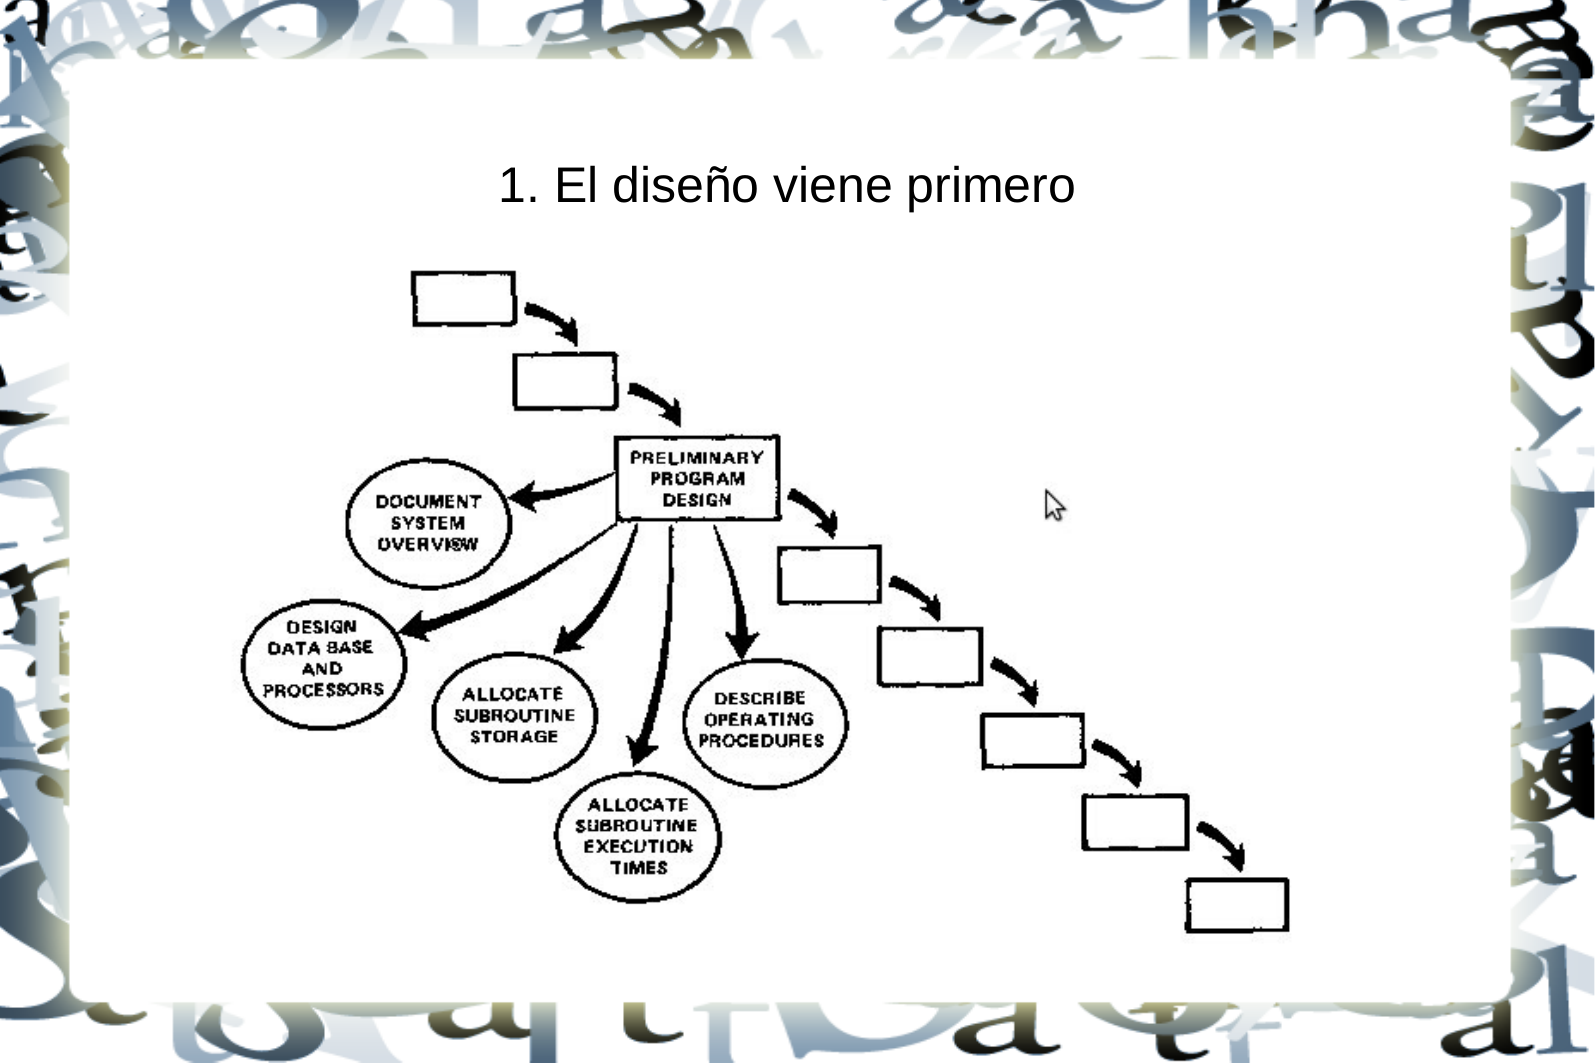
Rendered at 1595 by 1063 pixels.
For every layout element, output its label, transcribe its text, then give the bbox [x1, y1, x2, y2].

picture [0, 0, 1595, 1063]
text_box 1. El diseño viene primero [300, 150, 1276, 227]
